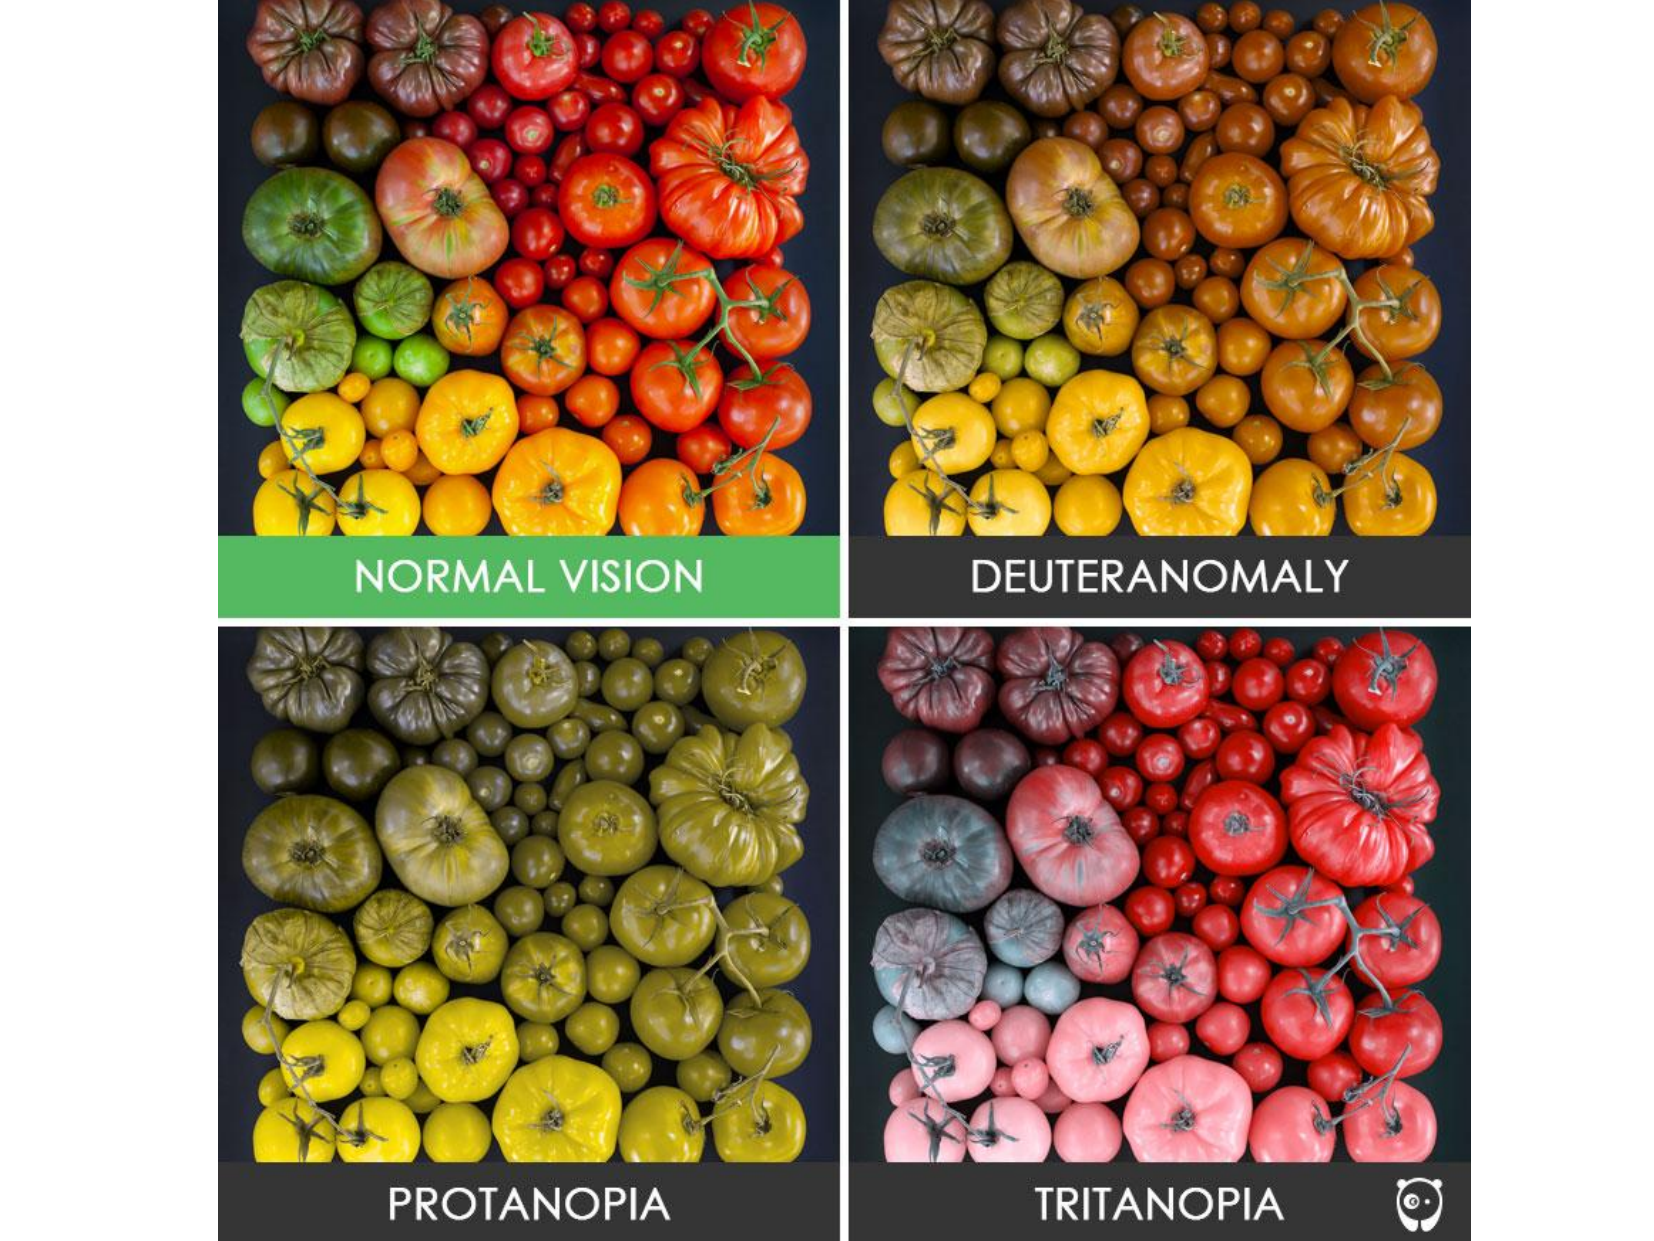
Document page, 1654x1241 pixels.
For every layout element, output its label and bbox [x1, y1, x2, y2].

picture [218, 0, 1471, 1241]
